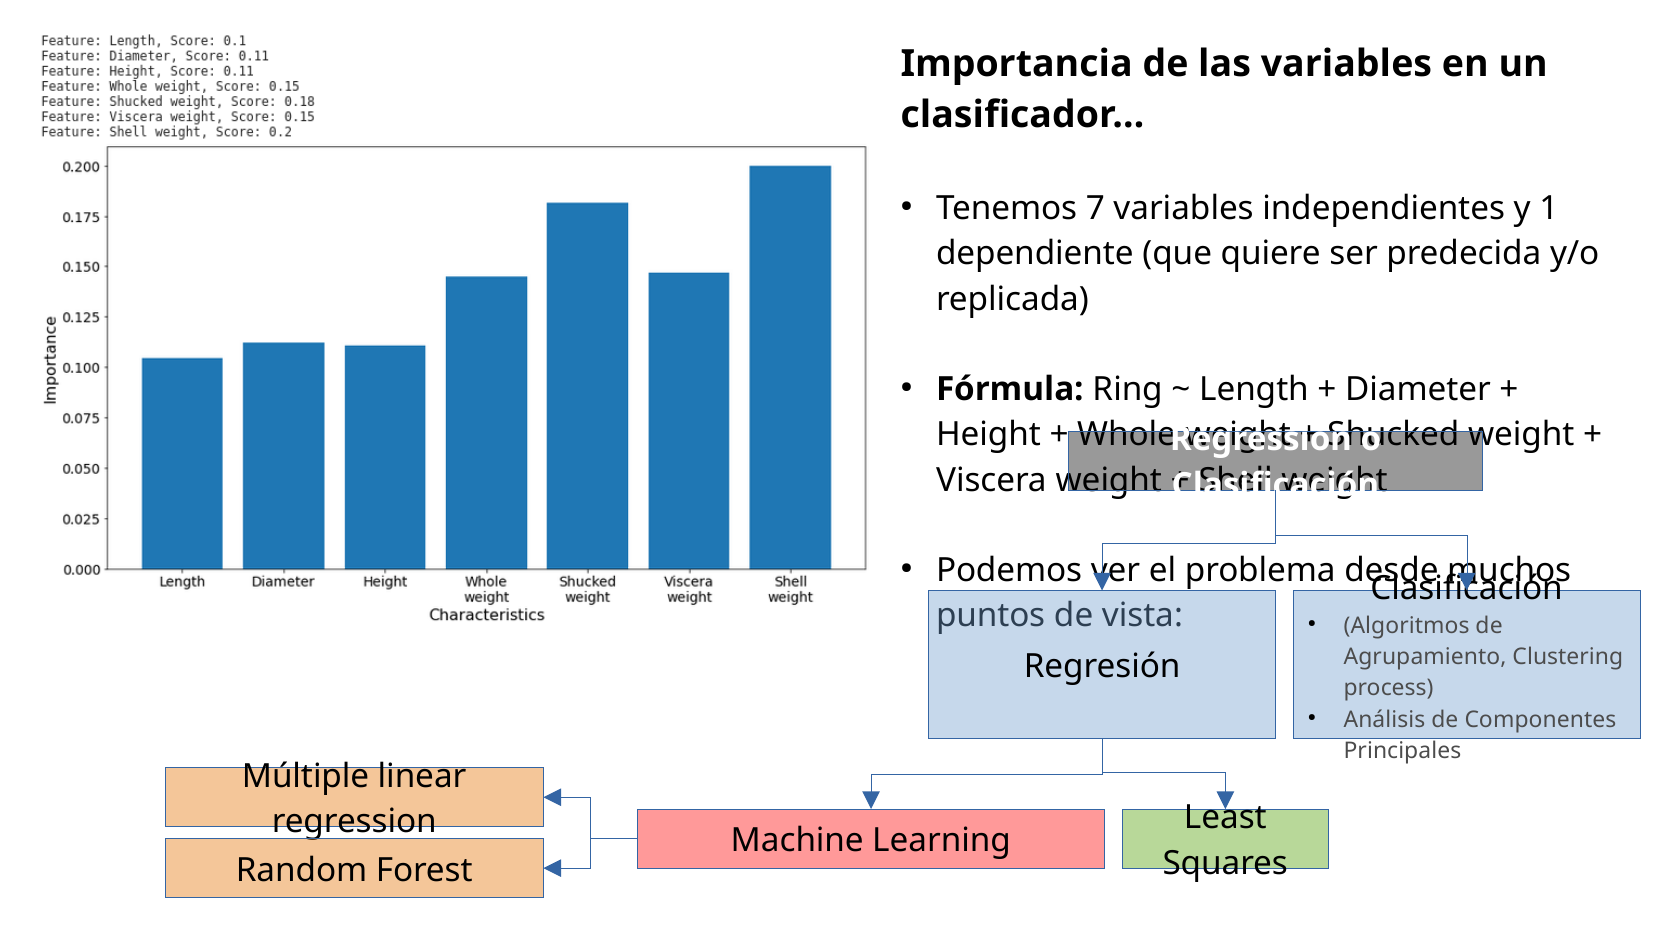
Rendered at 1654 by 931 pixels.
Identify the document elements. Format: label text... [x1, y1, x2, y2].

text_box Regresión [928, 590, 1276, 739]
text_box Random Forest [165, 838, 544, 898]
text_box Least Squares [1122, 809, 1329, 869]
text_box Importancia de las variables en un clasificador… Tenemos 7 variables independientes y 1 dependiente (que quiere ser predecida y/o replicada) Fórmula: Ring ~ Length + Diameter + Height + Whole weight + Shucked weight + Viscera weight + Shell weight Podemos ver el problema desde muchos puntos de vista: [885, 29, 1642, 534]
text_box Regressión o Clasificación [1068, 431, 1483, 491]
text_box Múltiple linear regression [165, 767, 544, 827]
text_box Clasificación (Algoritmos de Agrupamiento, Clustering process) Análisis de Componentes Principales [1293, 590, 1641, 739]
text_box Machine Learning [637, 809, 1105, 869]
picture [33, 29, 886, 630]
